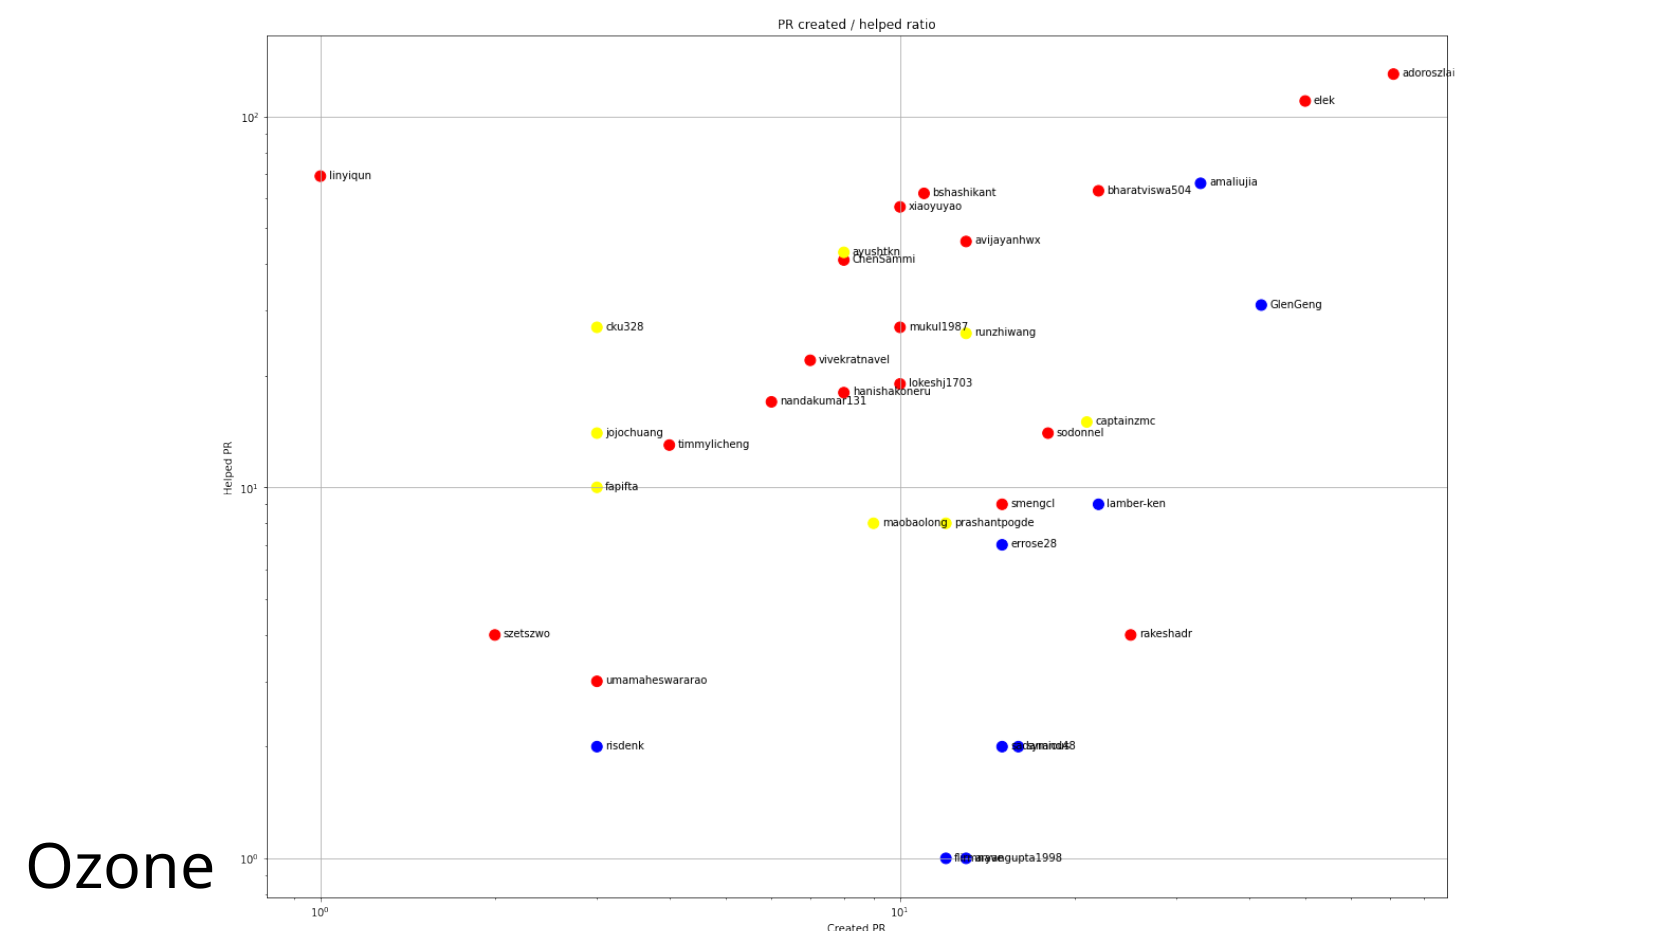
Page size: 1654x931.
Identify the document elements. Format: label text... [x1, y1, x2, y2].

picture [217, 11, 1463, 931]
list Ozone [25, 821, 217, 907]
